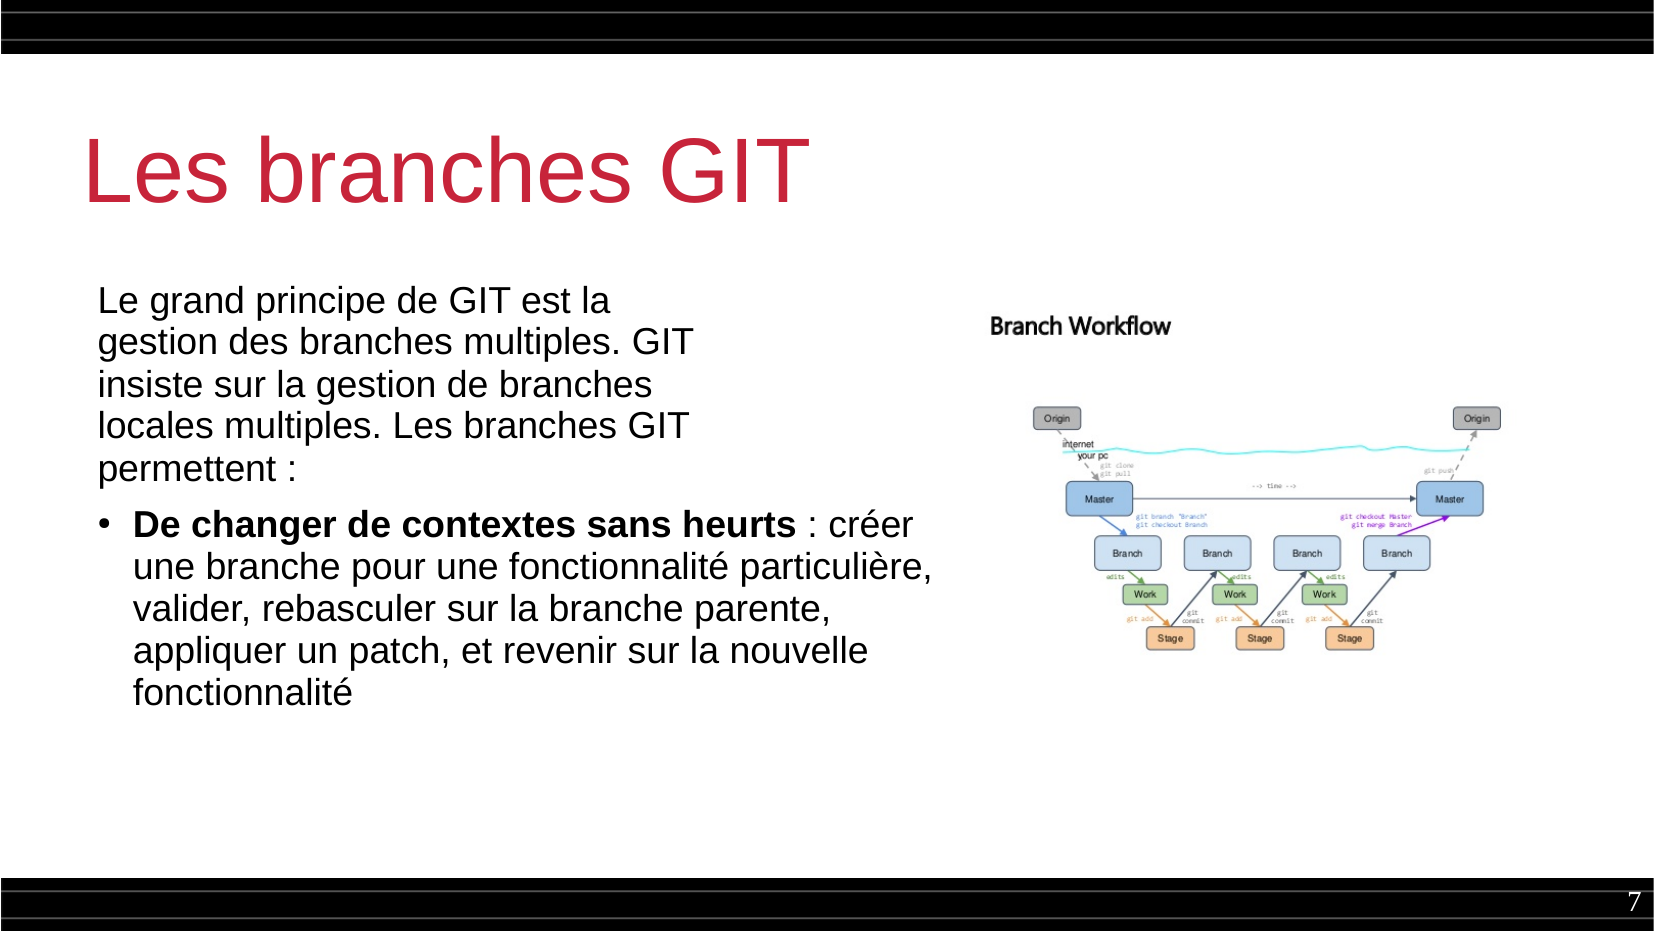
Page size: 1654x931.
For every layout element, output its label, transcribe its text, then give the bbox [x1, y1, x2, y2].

text_box Le grand principe de GIT est la gestion des branches multiples. GIT insiste sur la gestion de branches locales multiples. Les branches GIT permettent : [82, 271, 733, 496]
title Les branches GIT [82, 92, 1571, 249]
text_box De changer de contextes sans heurts : créer une branche pour une fonctionnalité particulière, valider, rebasculer sur la branche parente, appliquer un patch, et revenir sur la nouvelle fonctionnalité [82, 496, 969, 722]
picture [1, 0, 1654, 54]
picture [1, 878, 1654, 931]
picture [944, 295, 1596, 662]
